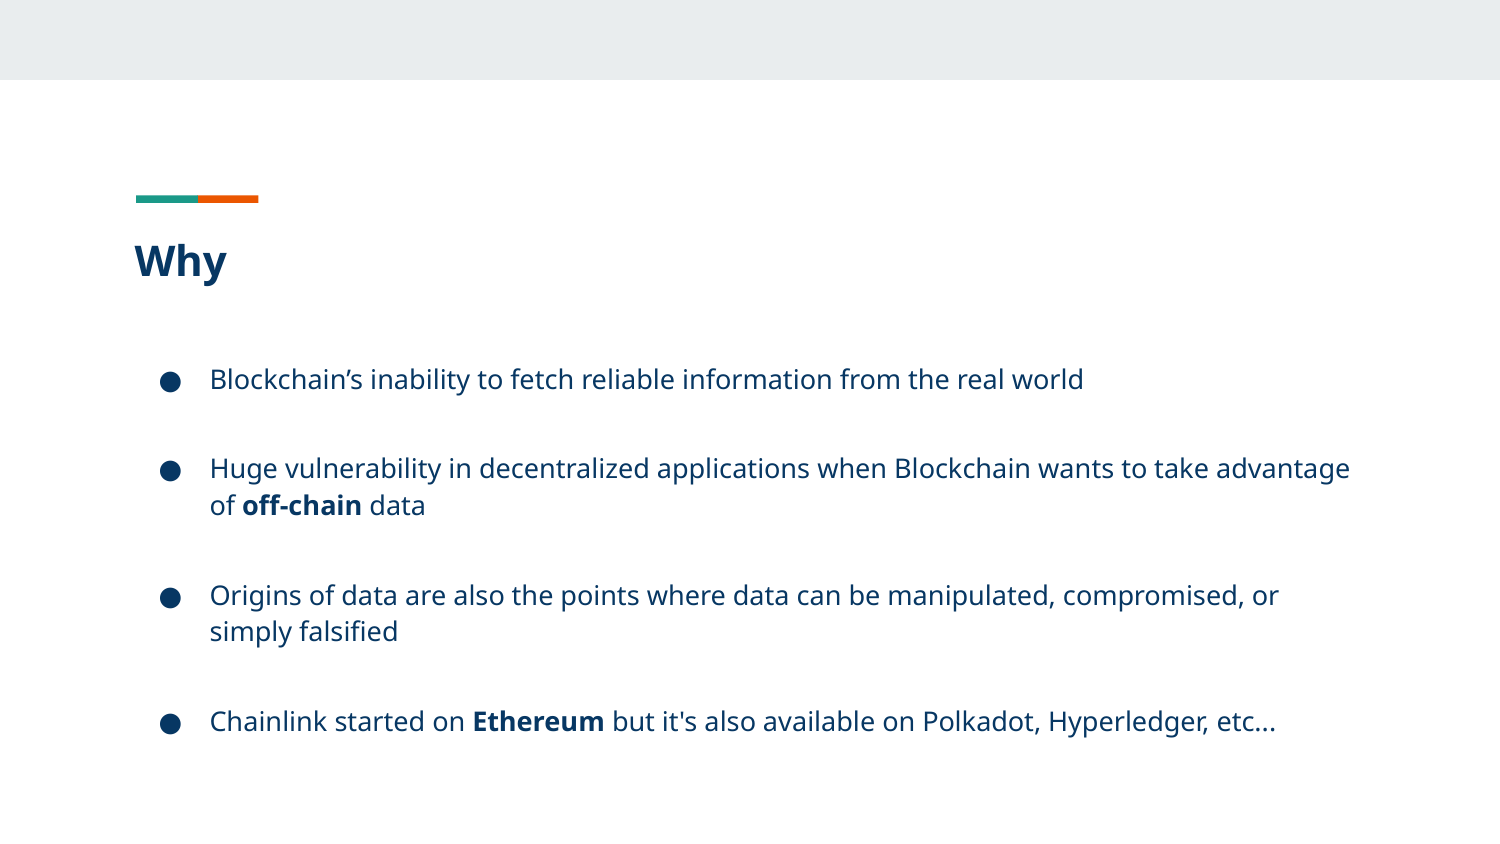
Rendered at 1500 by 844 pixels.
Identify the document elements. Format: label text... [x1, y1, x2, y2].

title Why [119, 216, 1381, 305]
list Blockchain’s inability to fetch reliable information from the real world Huge vulnerability in decentralized applications when Blockchain wants to take advantage of off-chain data Origins of data are also the points where data can be manipulated, compromised, or simply falsified Chainlink started on Ethereum but it's also available on Polkadot, Hyperledger, etc... [119, 345, 1381, 764]
